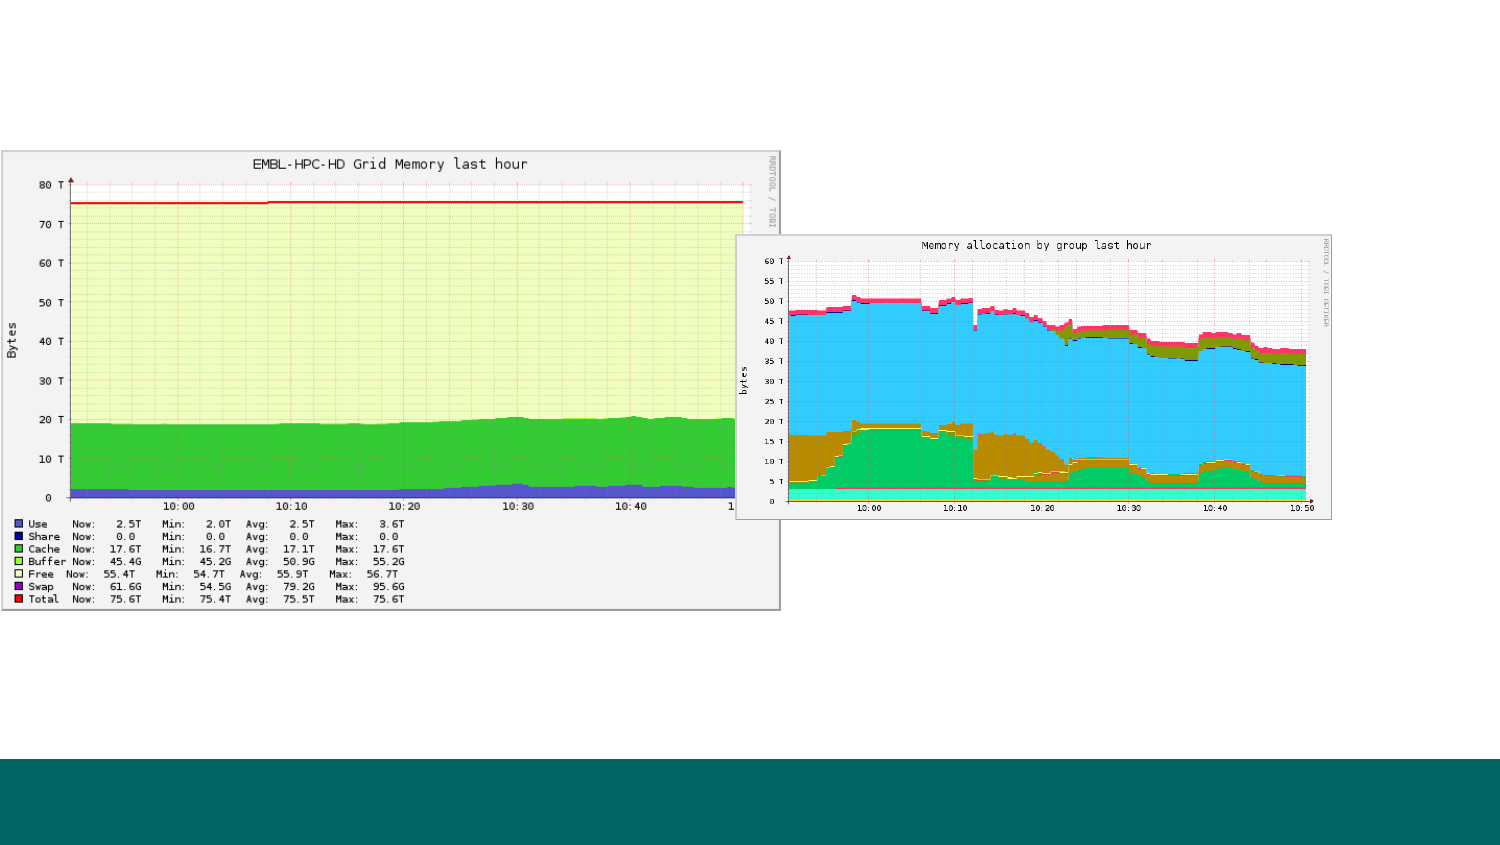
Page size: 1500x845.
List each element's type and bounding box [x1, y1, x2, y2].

picture [1, 150, 1332, 611]
